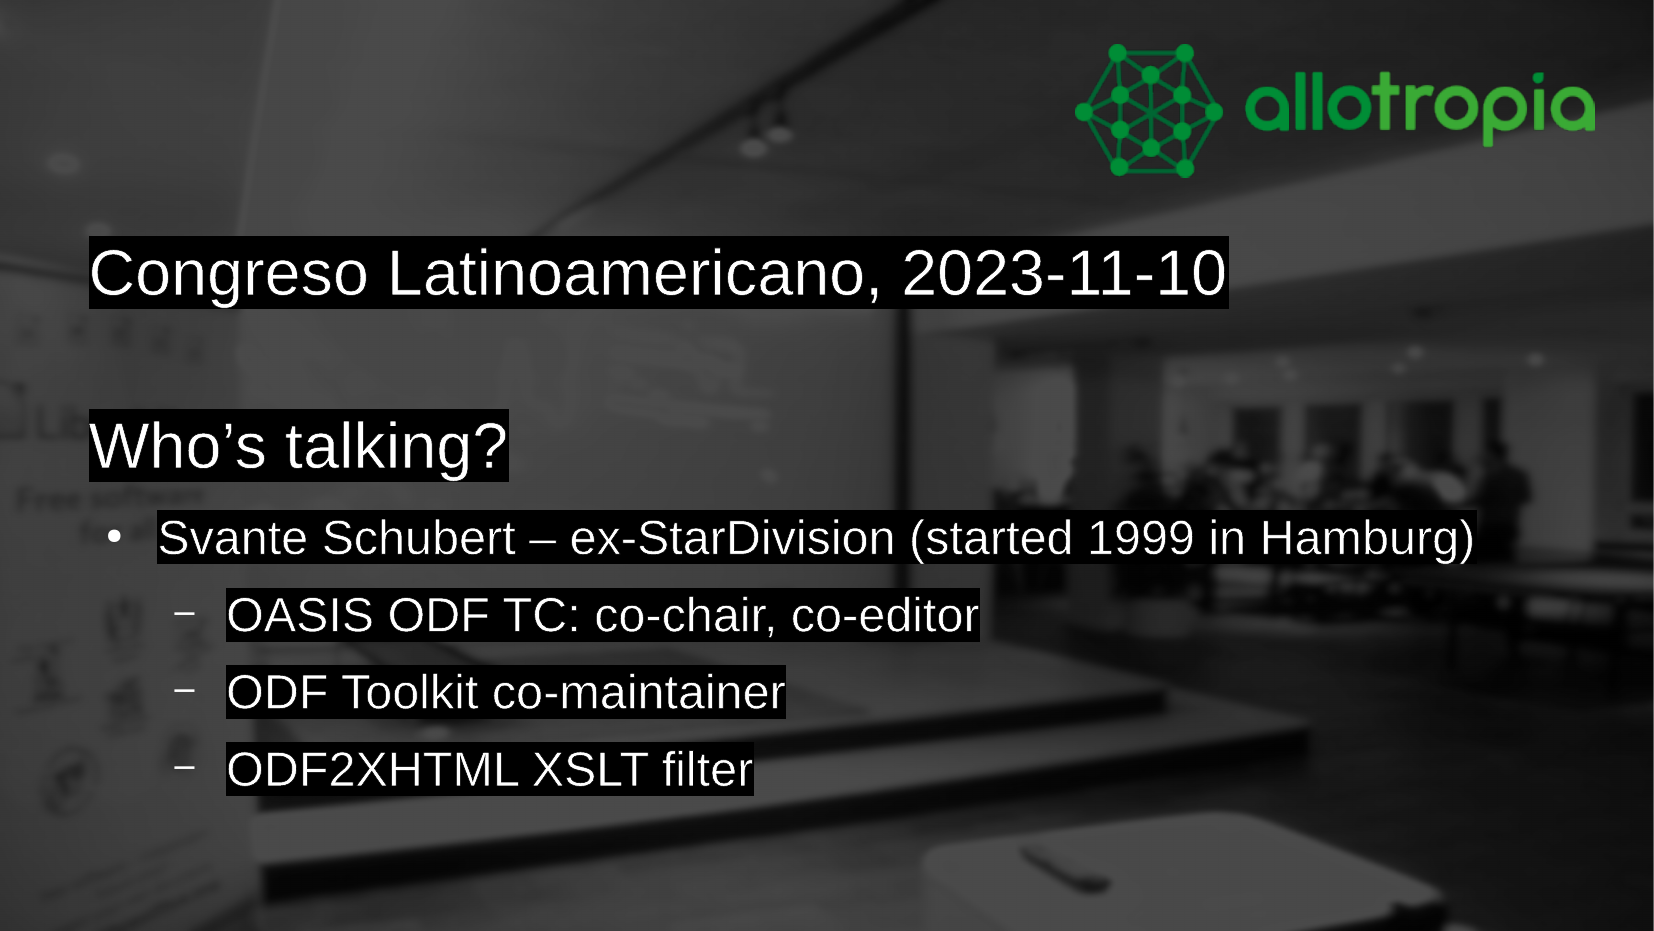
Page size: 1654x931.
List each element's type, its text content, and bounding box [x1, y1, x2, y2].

list Congreso Latinoamericano, 2023-11-10 Who’s talking? Svante Schubert – ex-StarDivision (started 1999 in Hamburg) OASIS ODF TC: co-chair, co-editor ODF Toolkit co-maintainer ODF2XHTML XSLT filter [88, 236, 1565, 798]
picture [0, 0, 1654, 931]
